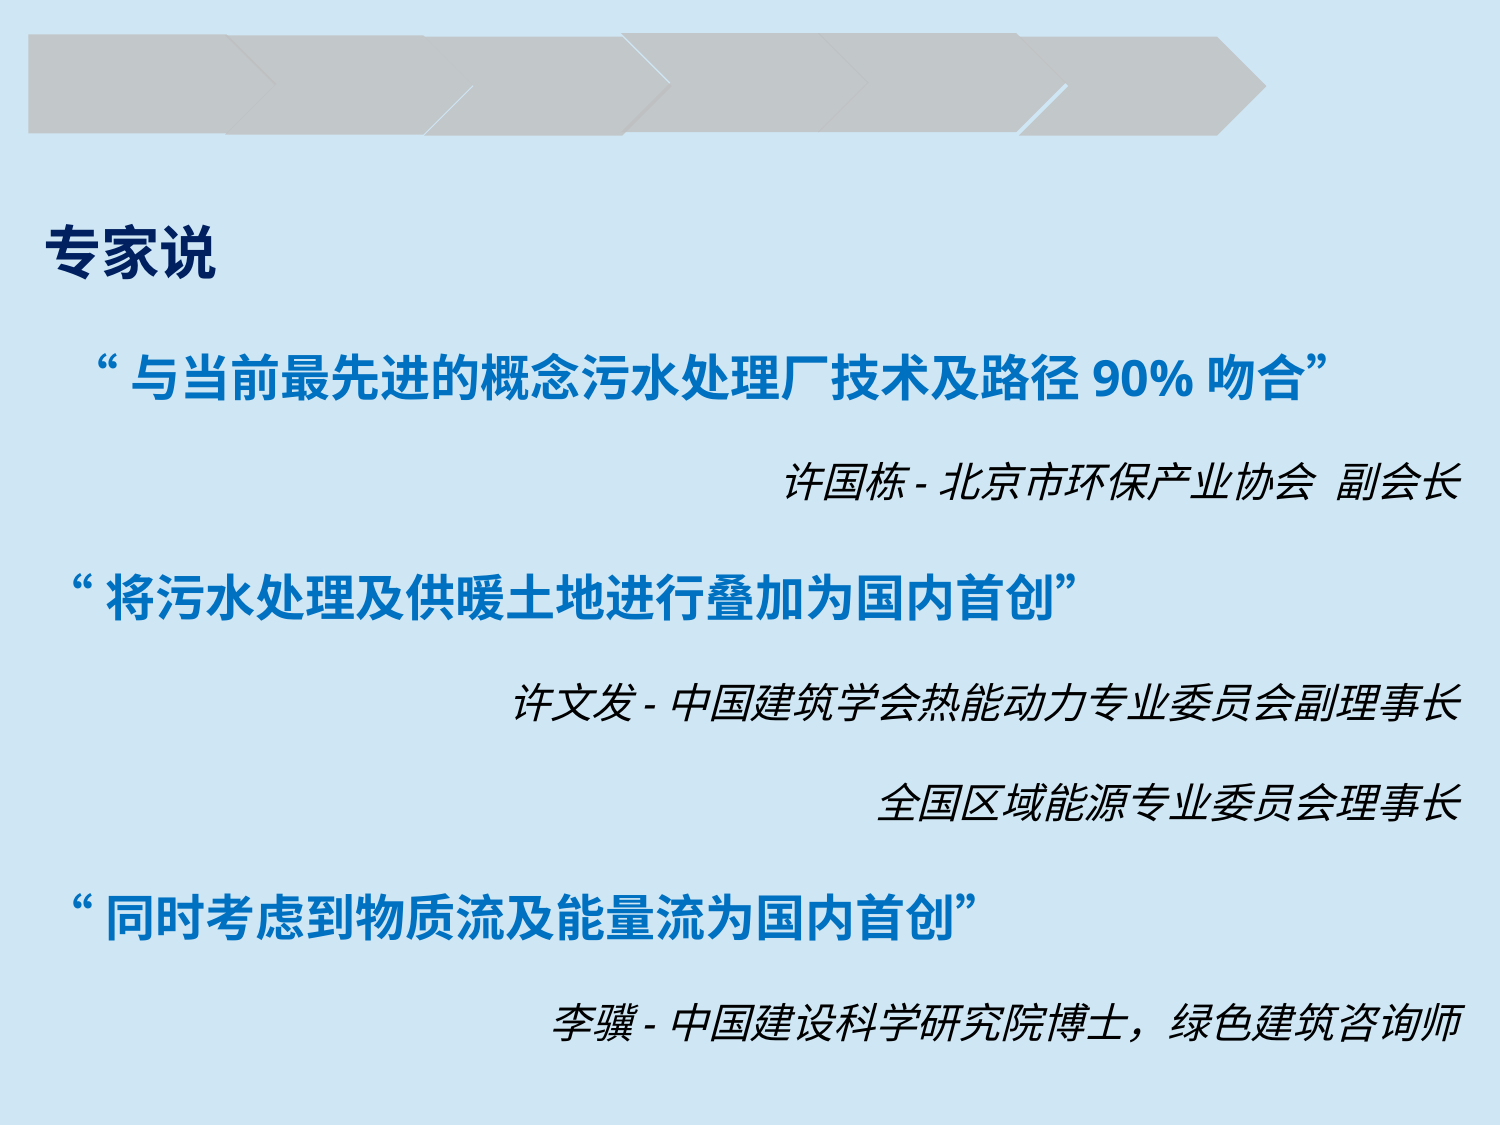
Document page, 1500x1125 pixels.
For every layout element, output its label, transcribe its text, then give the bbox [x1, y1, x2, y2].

text_box 专家说 “与当前最先进的概念污水处理厂技术及路径90%吻合” 许国栋-北京市环保产业协会 副会长 “将污水处理及供暖土地进行叠加为国内首创” 许文发-中国建筑学会热能动力专业委员会副理事长 全国区域能源专业委员会理事长 “同时考虑到物质流及能量流为国内首创” 李骥-中国建设科学研究院博士，绿色建筑咨询师 [28, 138, 1475, 1054]
text_box [28, 33, 1267, 136]
